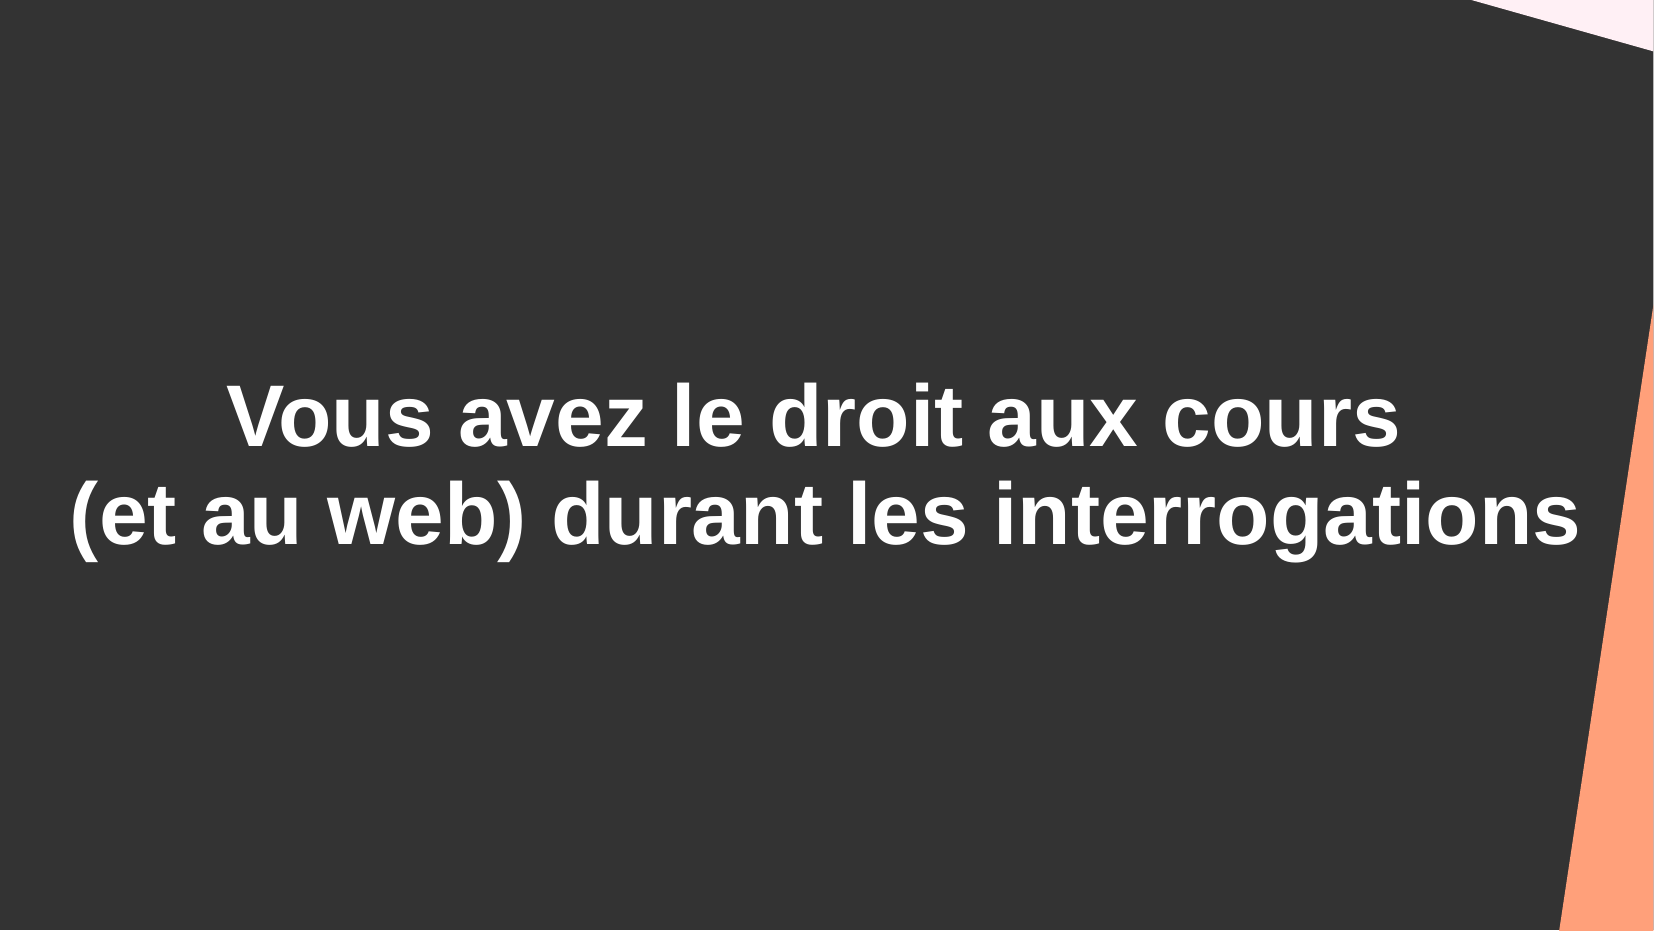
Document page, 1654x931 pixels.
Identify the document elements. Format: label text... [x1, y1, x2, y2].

title Vous avez le droit aux cours (et au web) durant les interrogations [31, 367, 1622, 588]
text_box [1559, 300, 1654, 931]
text_box [1471, 0, 1654, 52]
